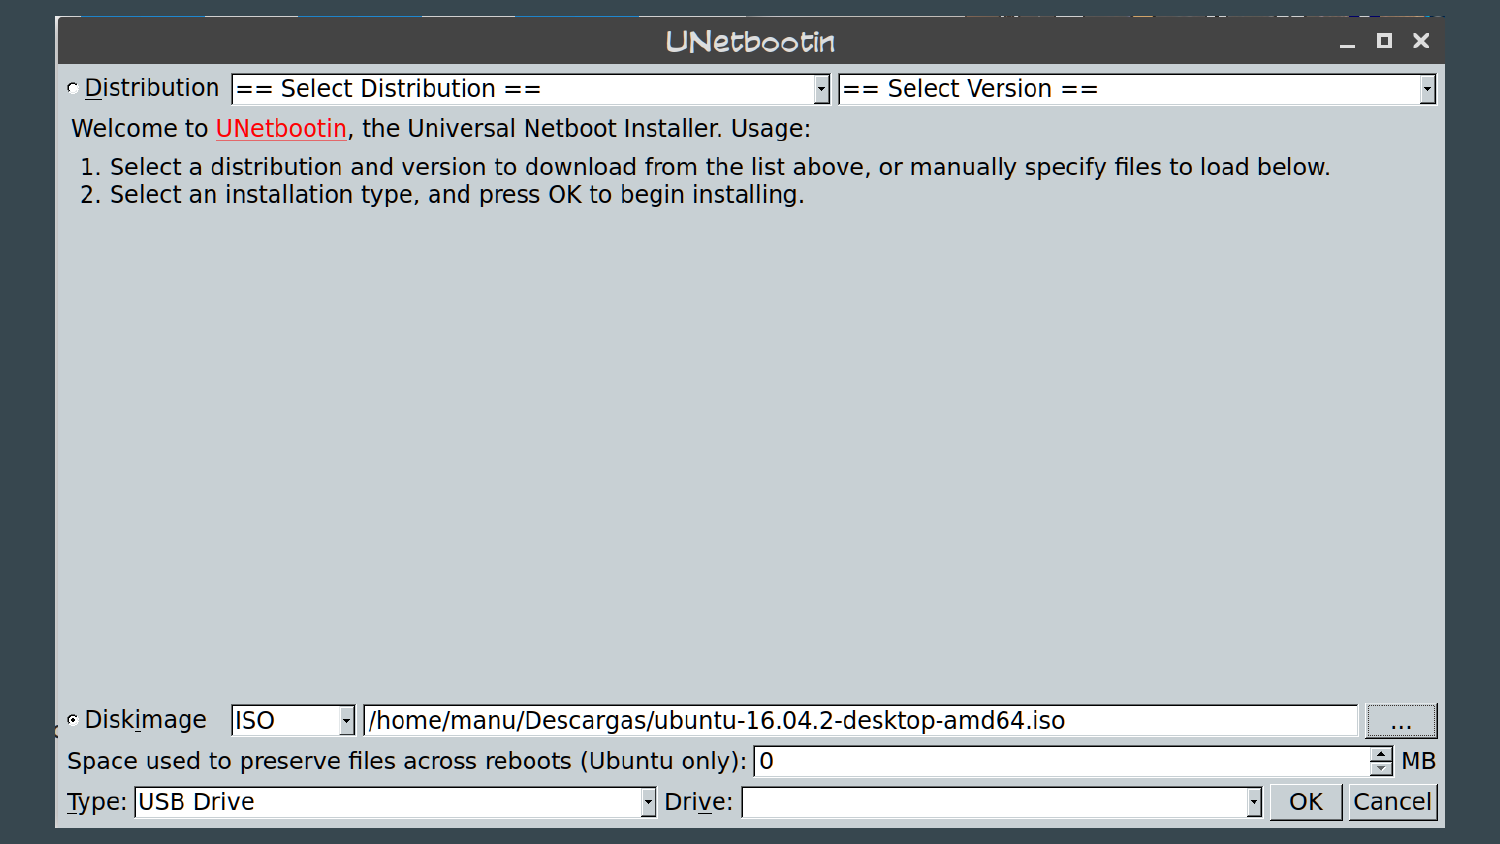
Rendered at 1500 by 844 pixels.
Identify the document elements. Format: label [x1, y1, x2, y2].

title [51, 72, 55, 167]
picture [55, 16, 1445, 828]
title [1445, 72, 1449, 167]
